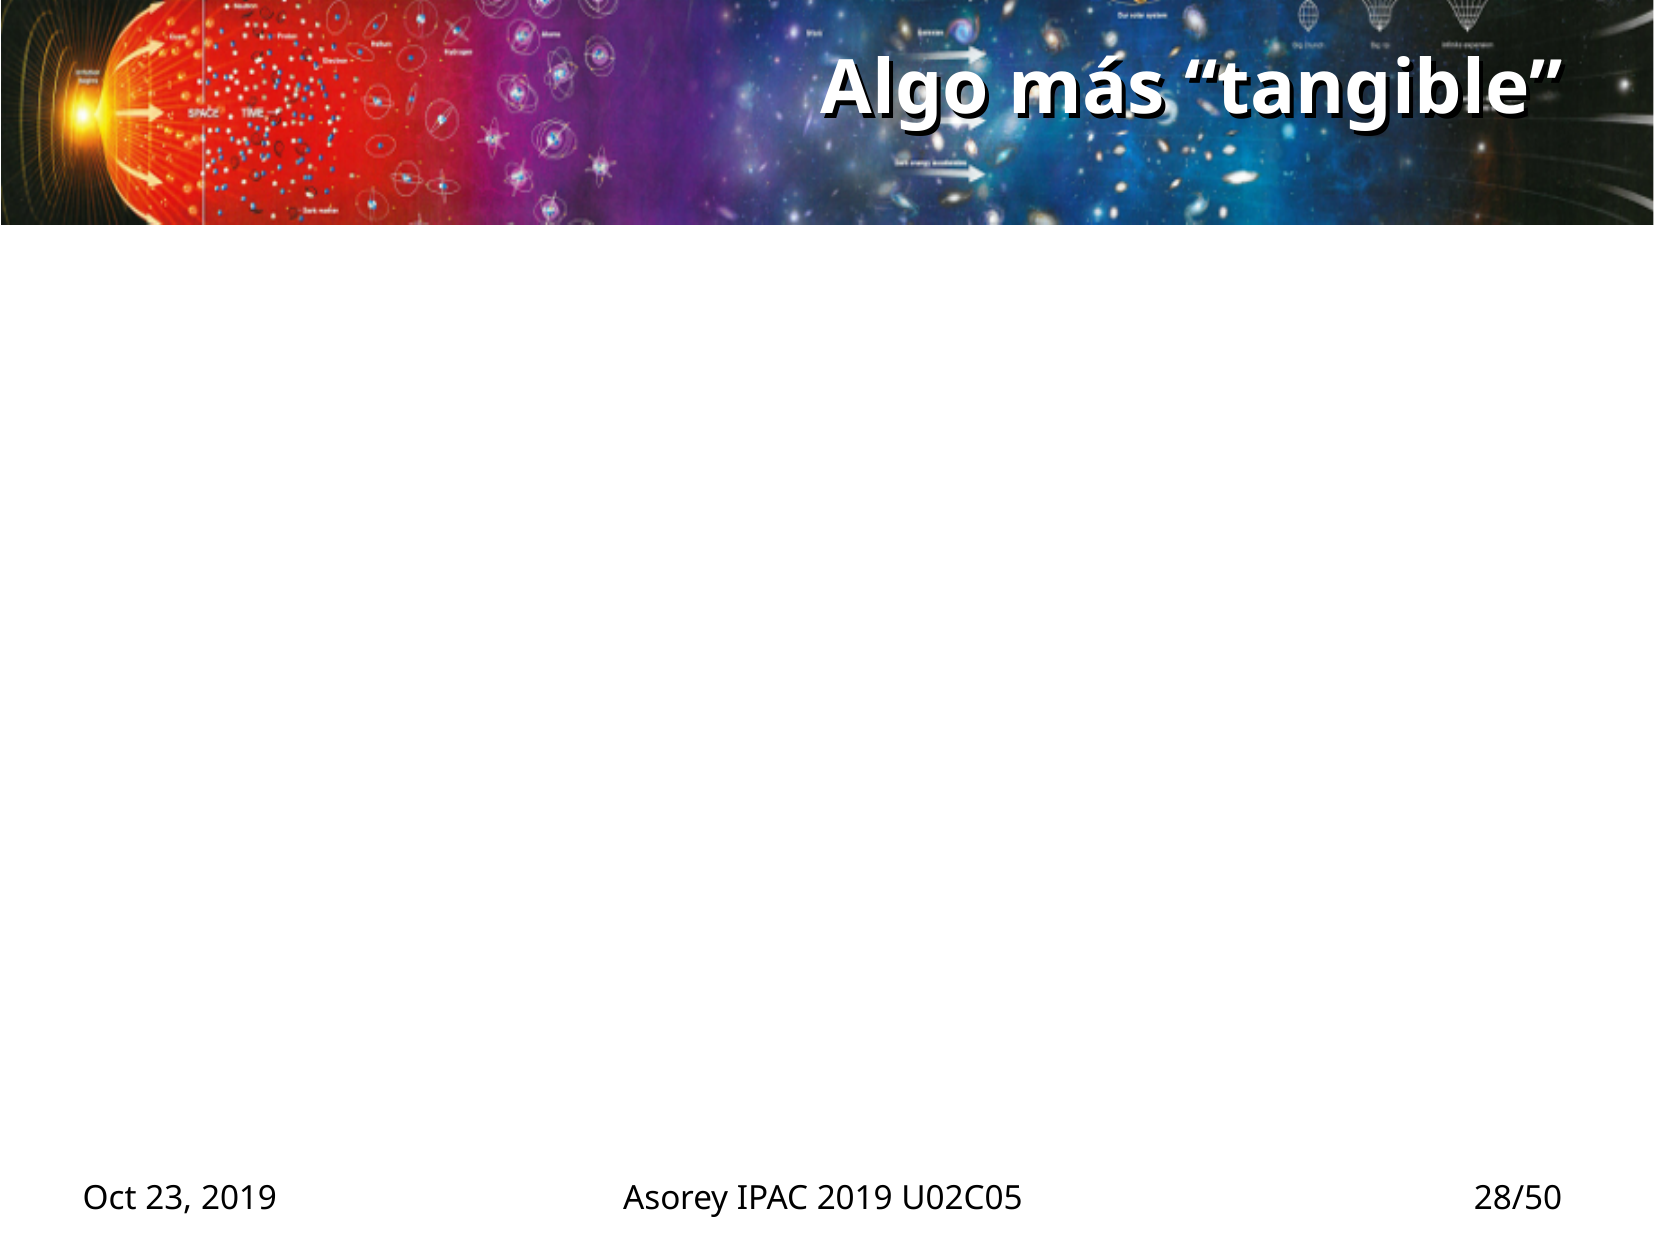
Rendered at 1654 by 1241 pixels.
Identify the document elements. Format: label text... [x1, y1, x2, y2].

title Algo más “tangible” [75, 19, 1564, 151]
picture [1, 0, 1654, 1111]
